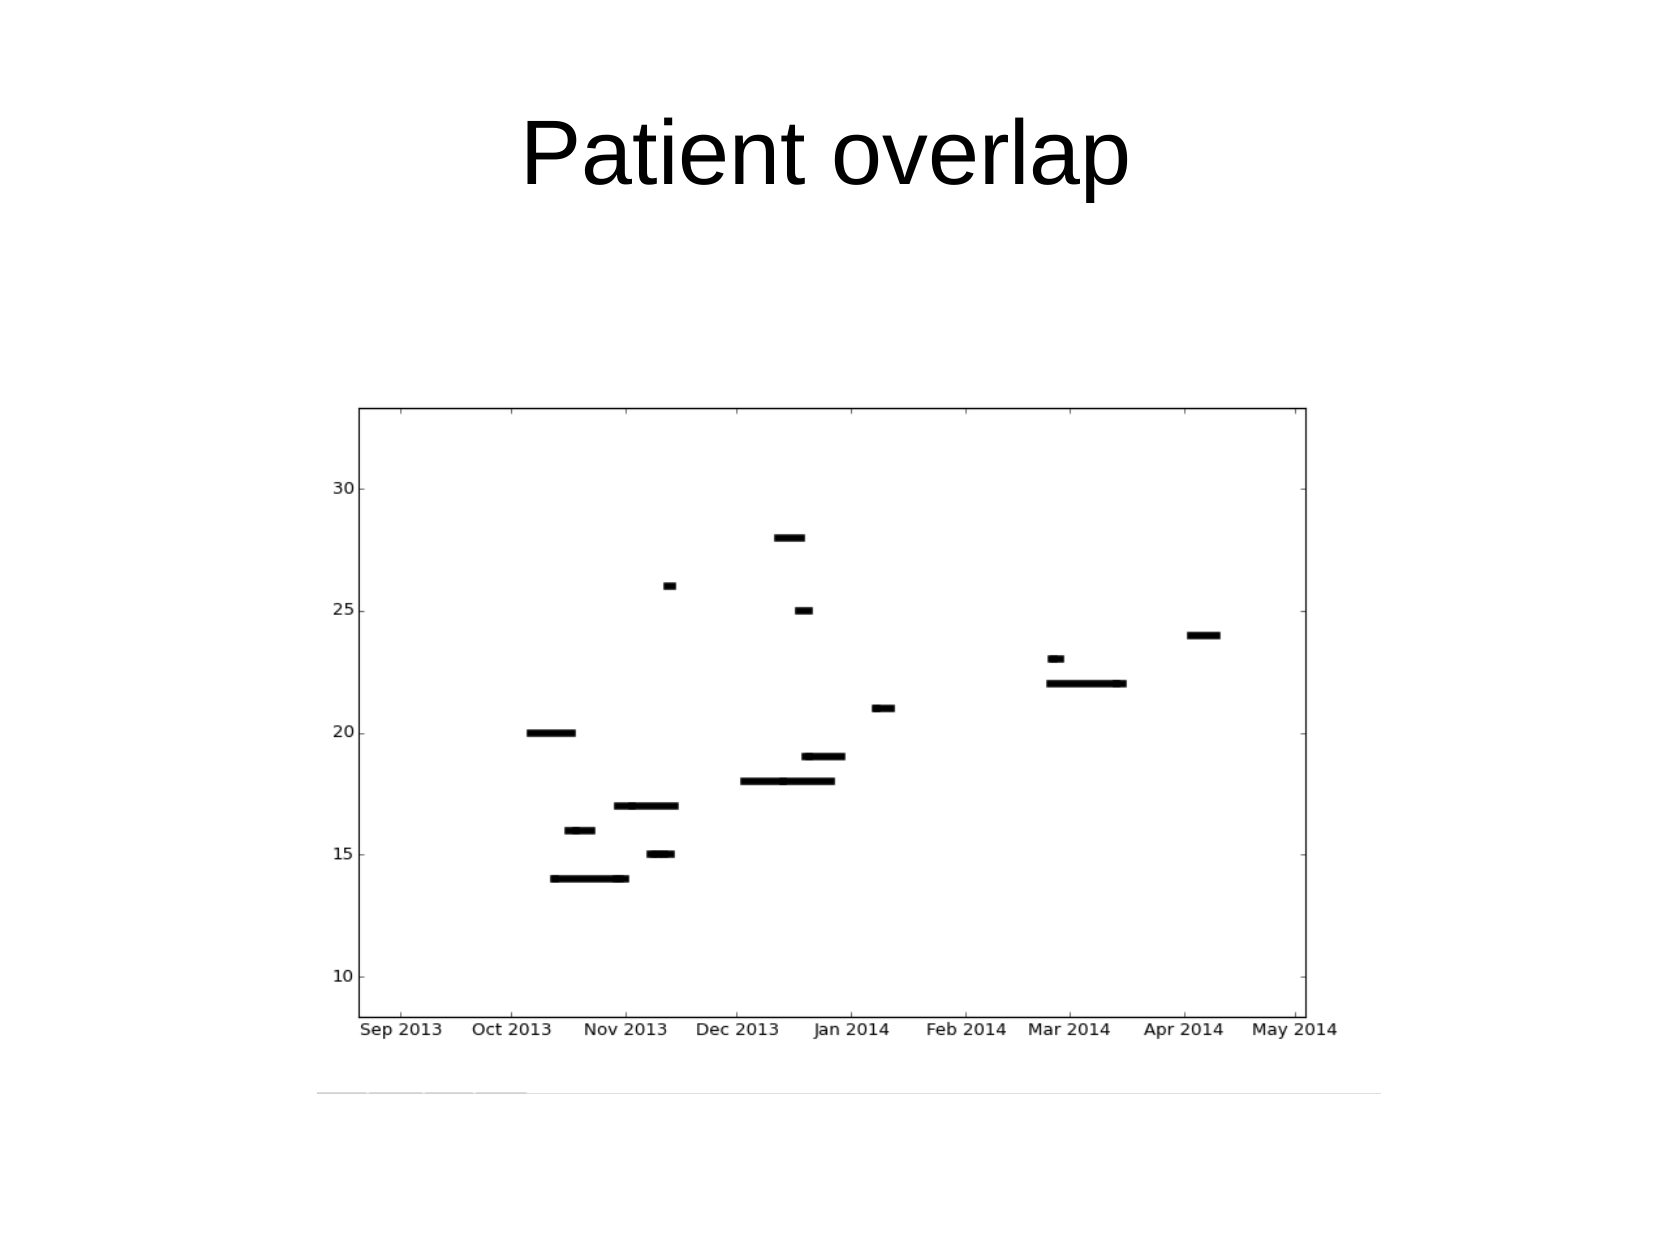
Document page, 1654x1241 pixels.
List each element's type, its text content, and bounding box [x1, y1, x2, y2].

picture [317, 356, 1381, 1096]
title Patient overlap [82, 49, 1571, 257]
